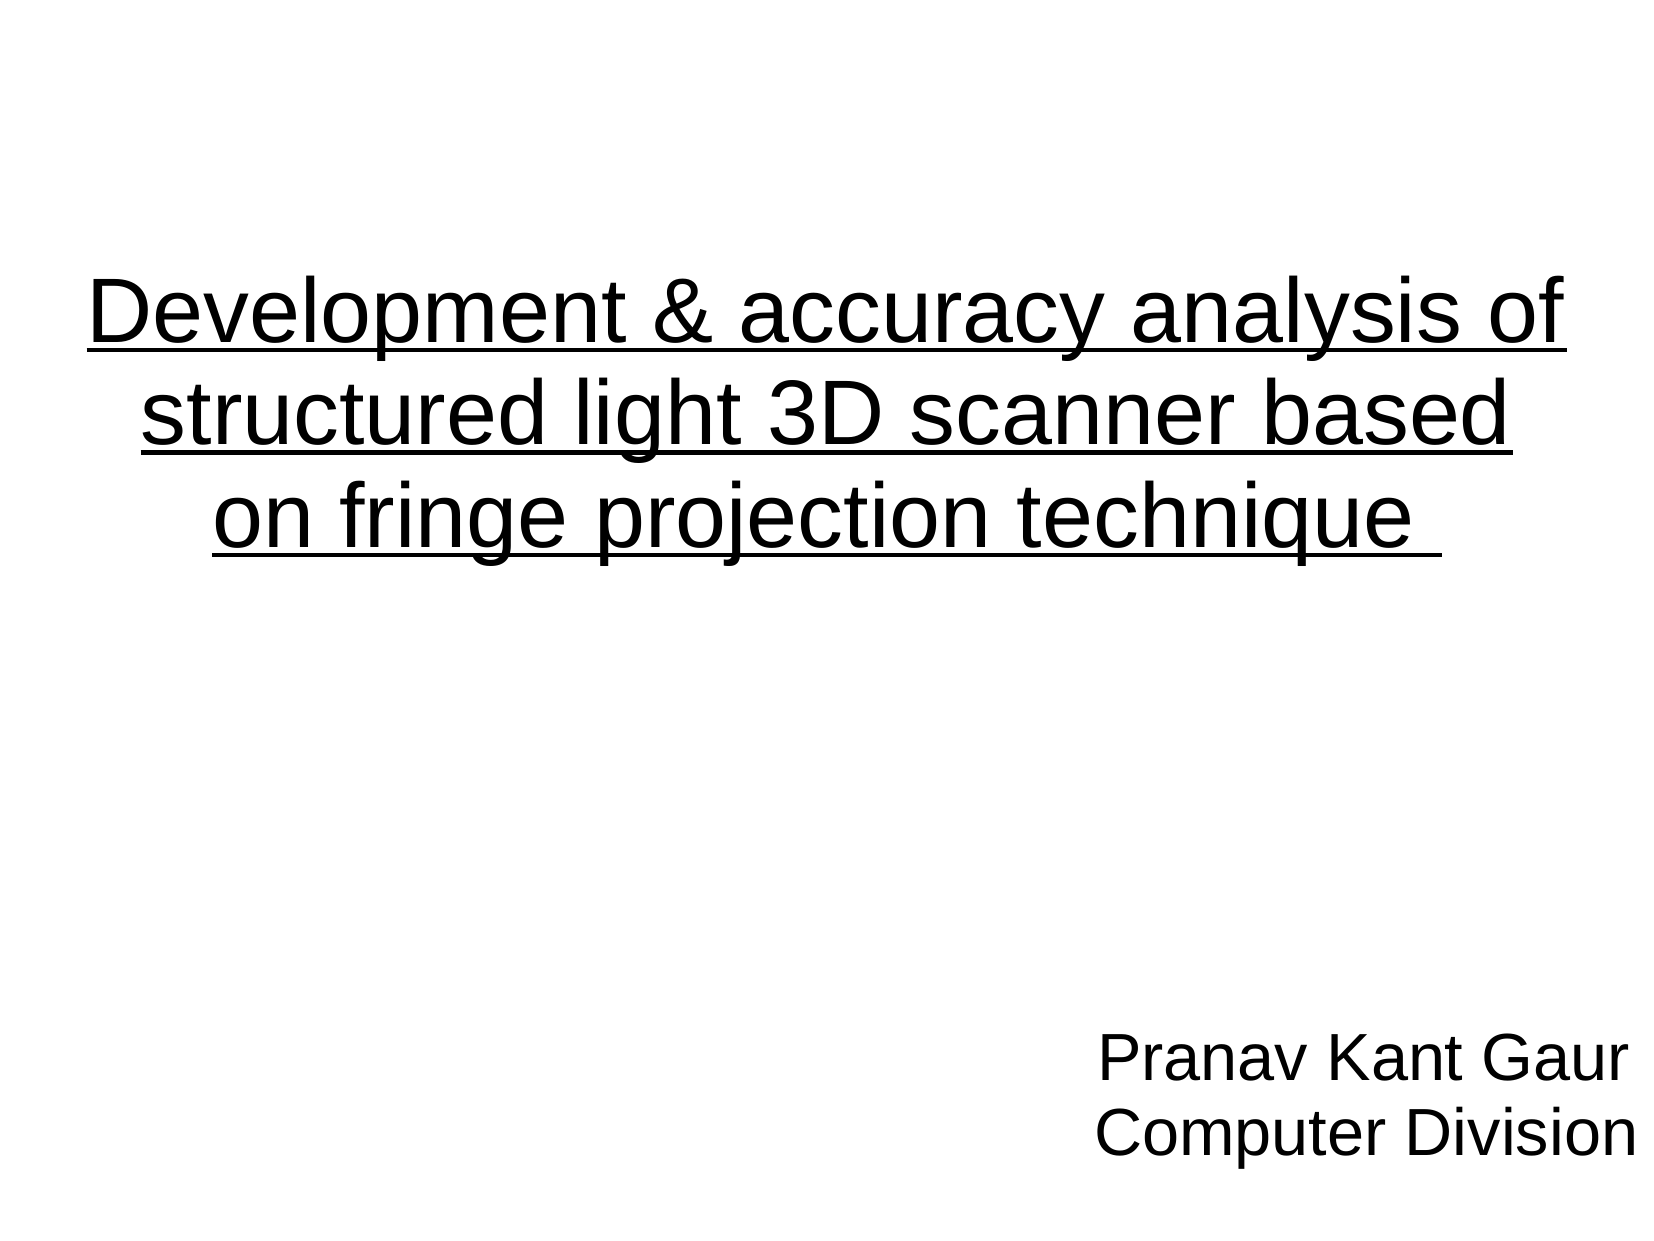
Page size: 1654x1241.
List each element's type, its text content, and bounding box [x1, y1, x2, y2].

list Pranav Kant Gaur Computer Division [82, 290, 1654, 1241]
title Development & accuracy analysis of structured light 3D scanner based on fringe projection technique [82, 15, 1571, 290]
